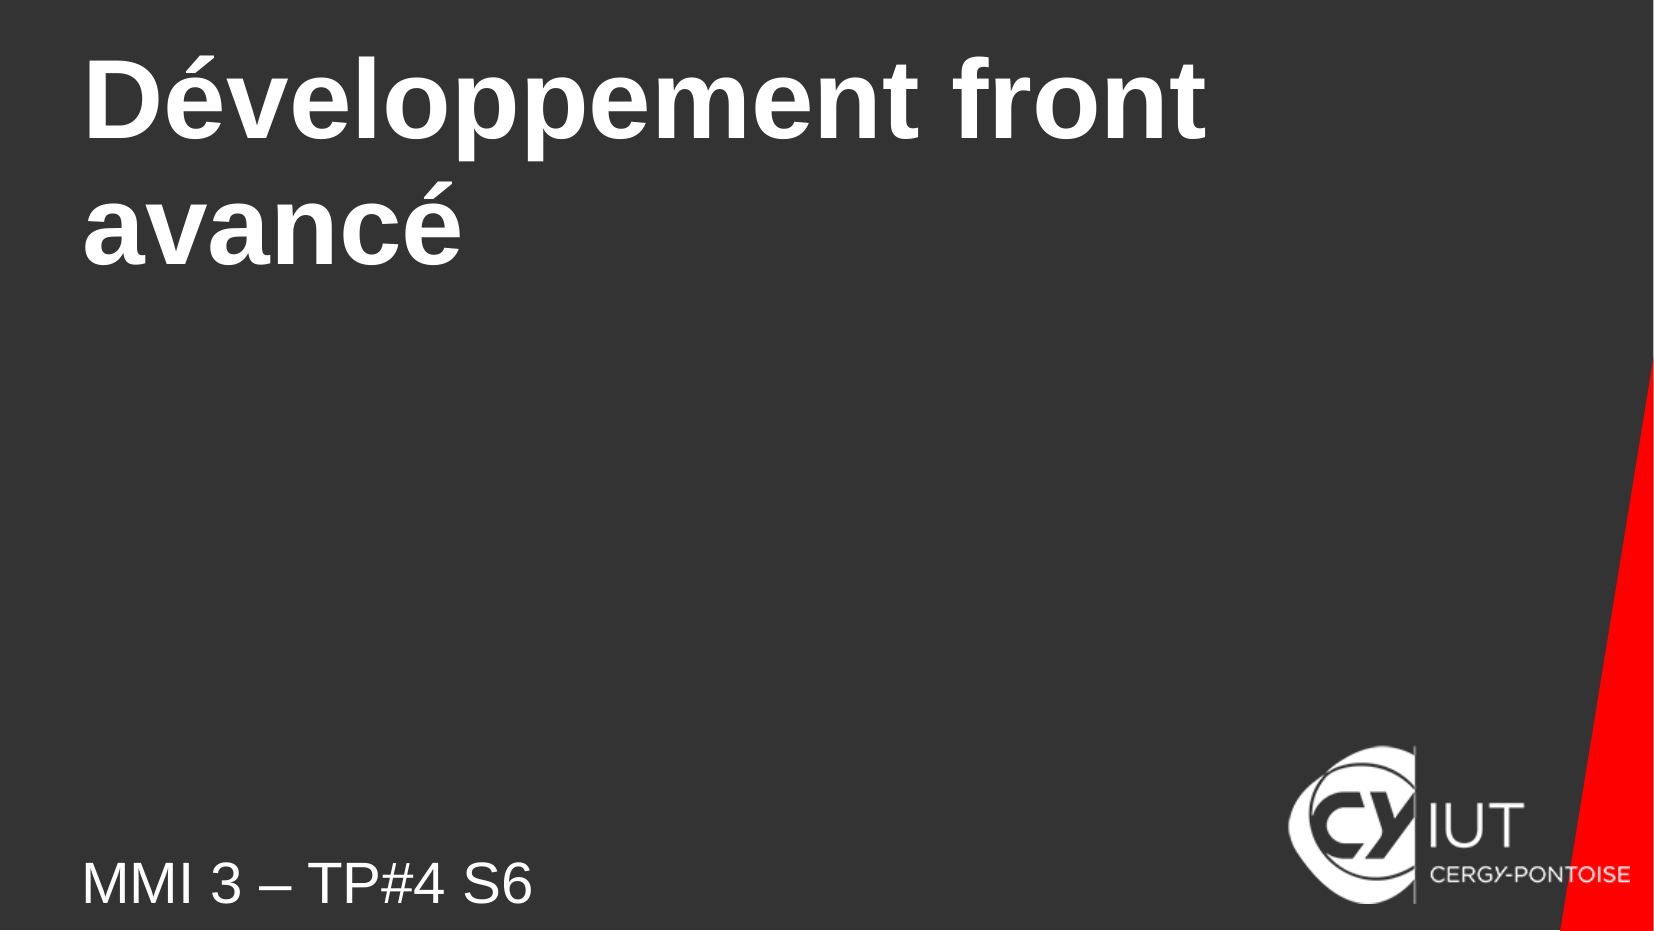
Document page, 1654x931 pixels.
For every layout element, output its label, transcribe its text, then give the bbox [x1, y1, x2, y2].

picture [1284, 744, 1630, 904]
title MMI 3 – TP#4 S6 [81, 805, 1134, 931]
text_box [1560, 356, 1654, 931]
title Développement front avancé [82, 36, 1571, 288]
